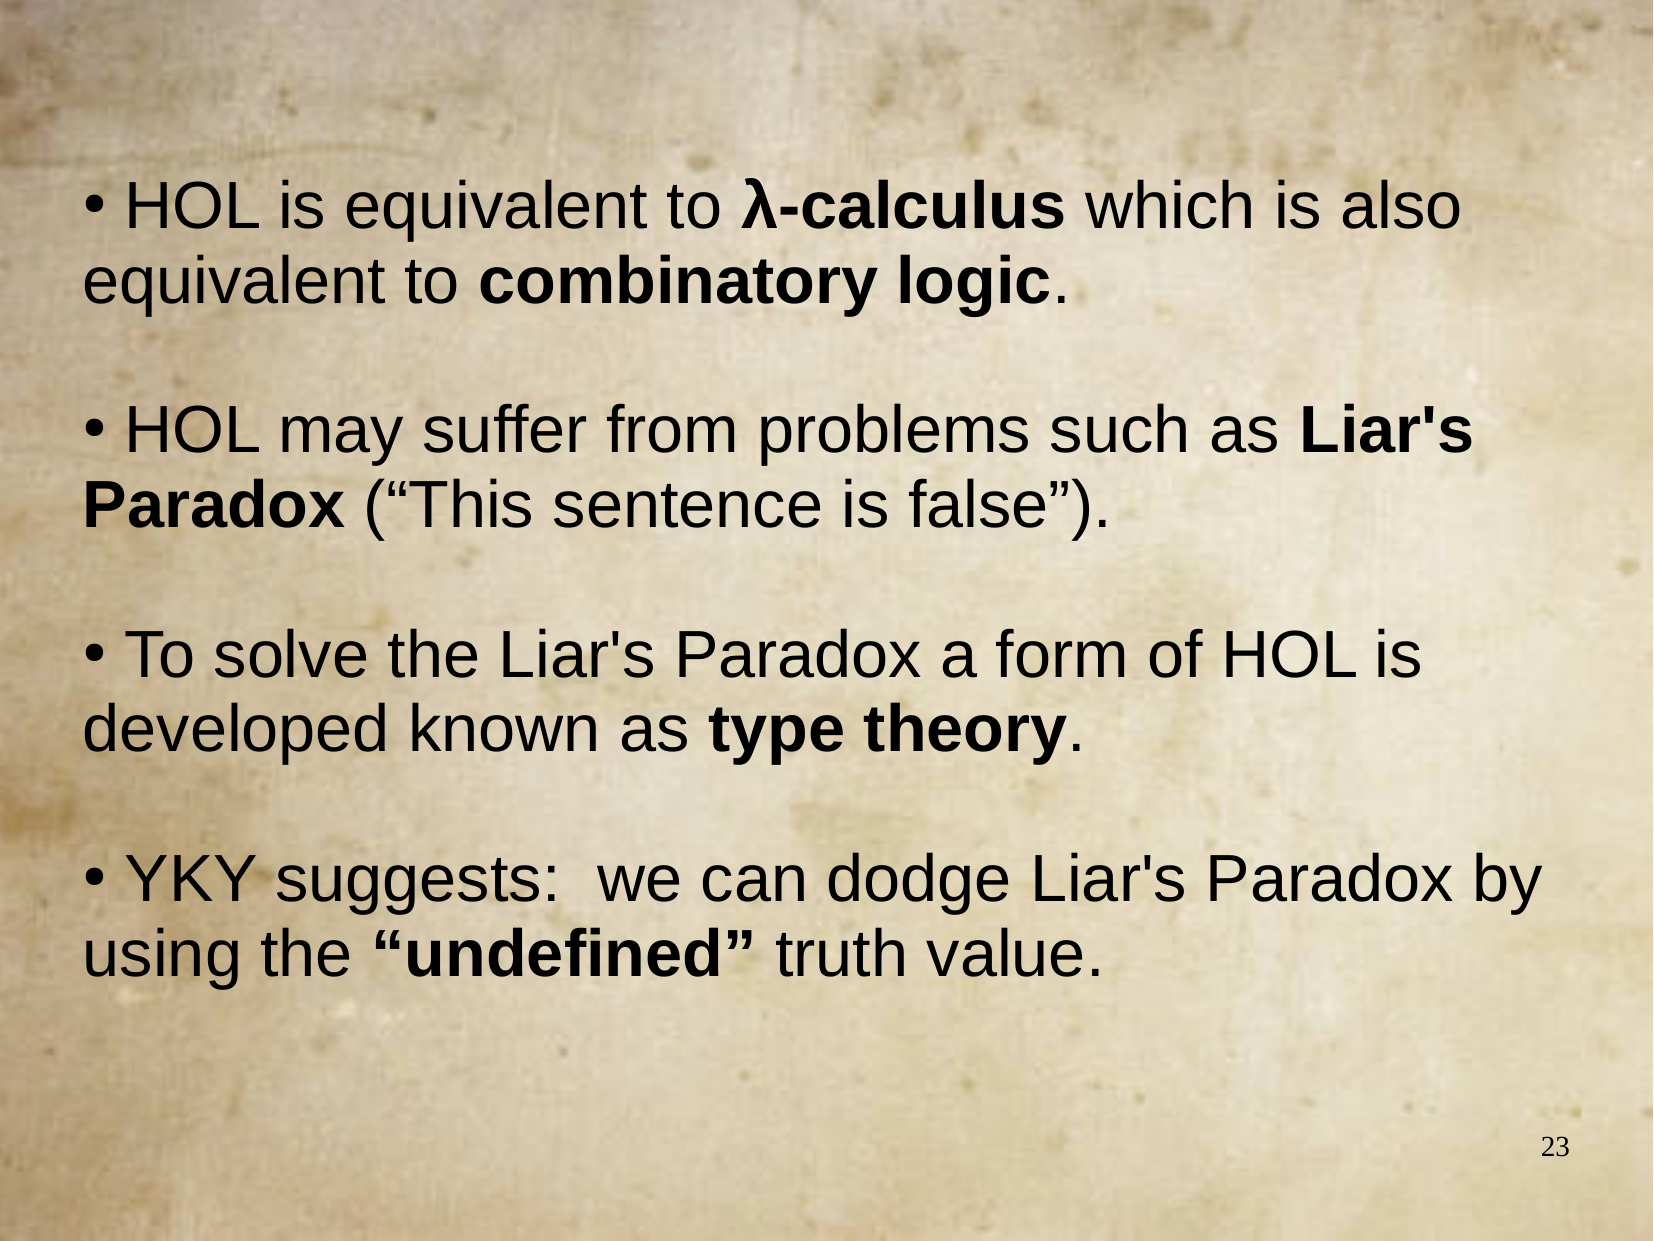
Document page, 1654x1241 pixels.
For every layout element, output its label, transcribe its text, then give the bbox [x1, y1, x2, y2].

picture [0, 0, 1654, 1241]
subtitle HOL is equivalent to λ-calculus which is also equivalent to combinatory logic. HOL may suffer from problems such as Liar's Paradox (“This sentence is false”). To solve the Liar's Paradox a form of HOL is developed known as type theory. YKY suggests: we can dodge Liar's Paradox by using the “undefined” truth value. [82, 56, 1571, 1102]
